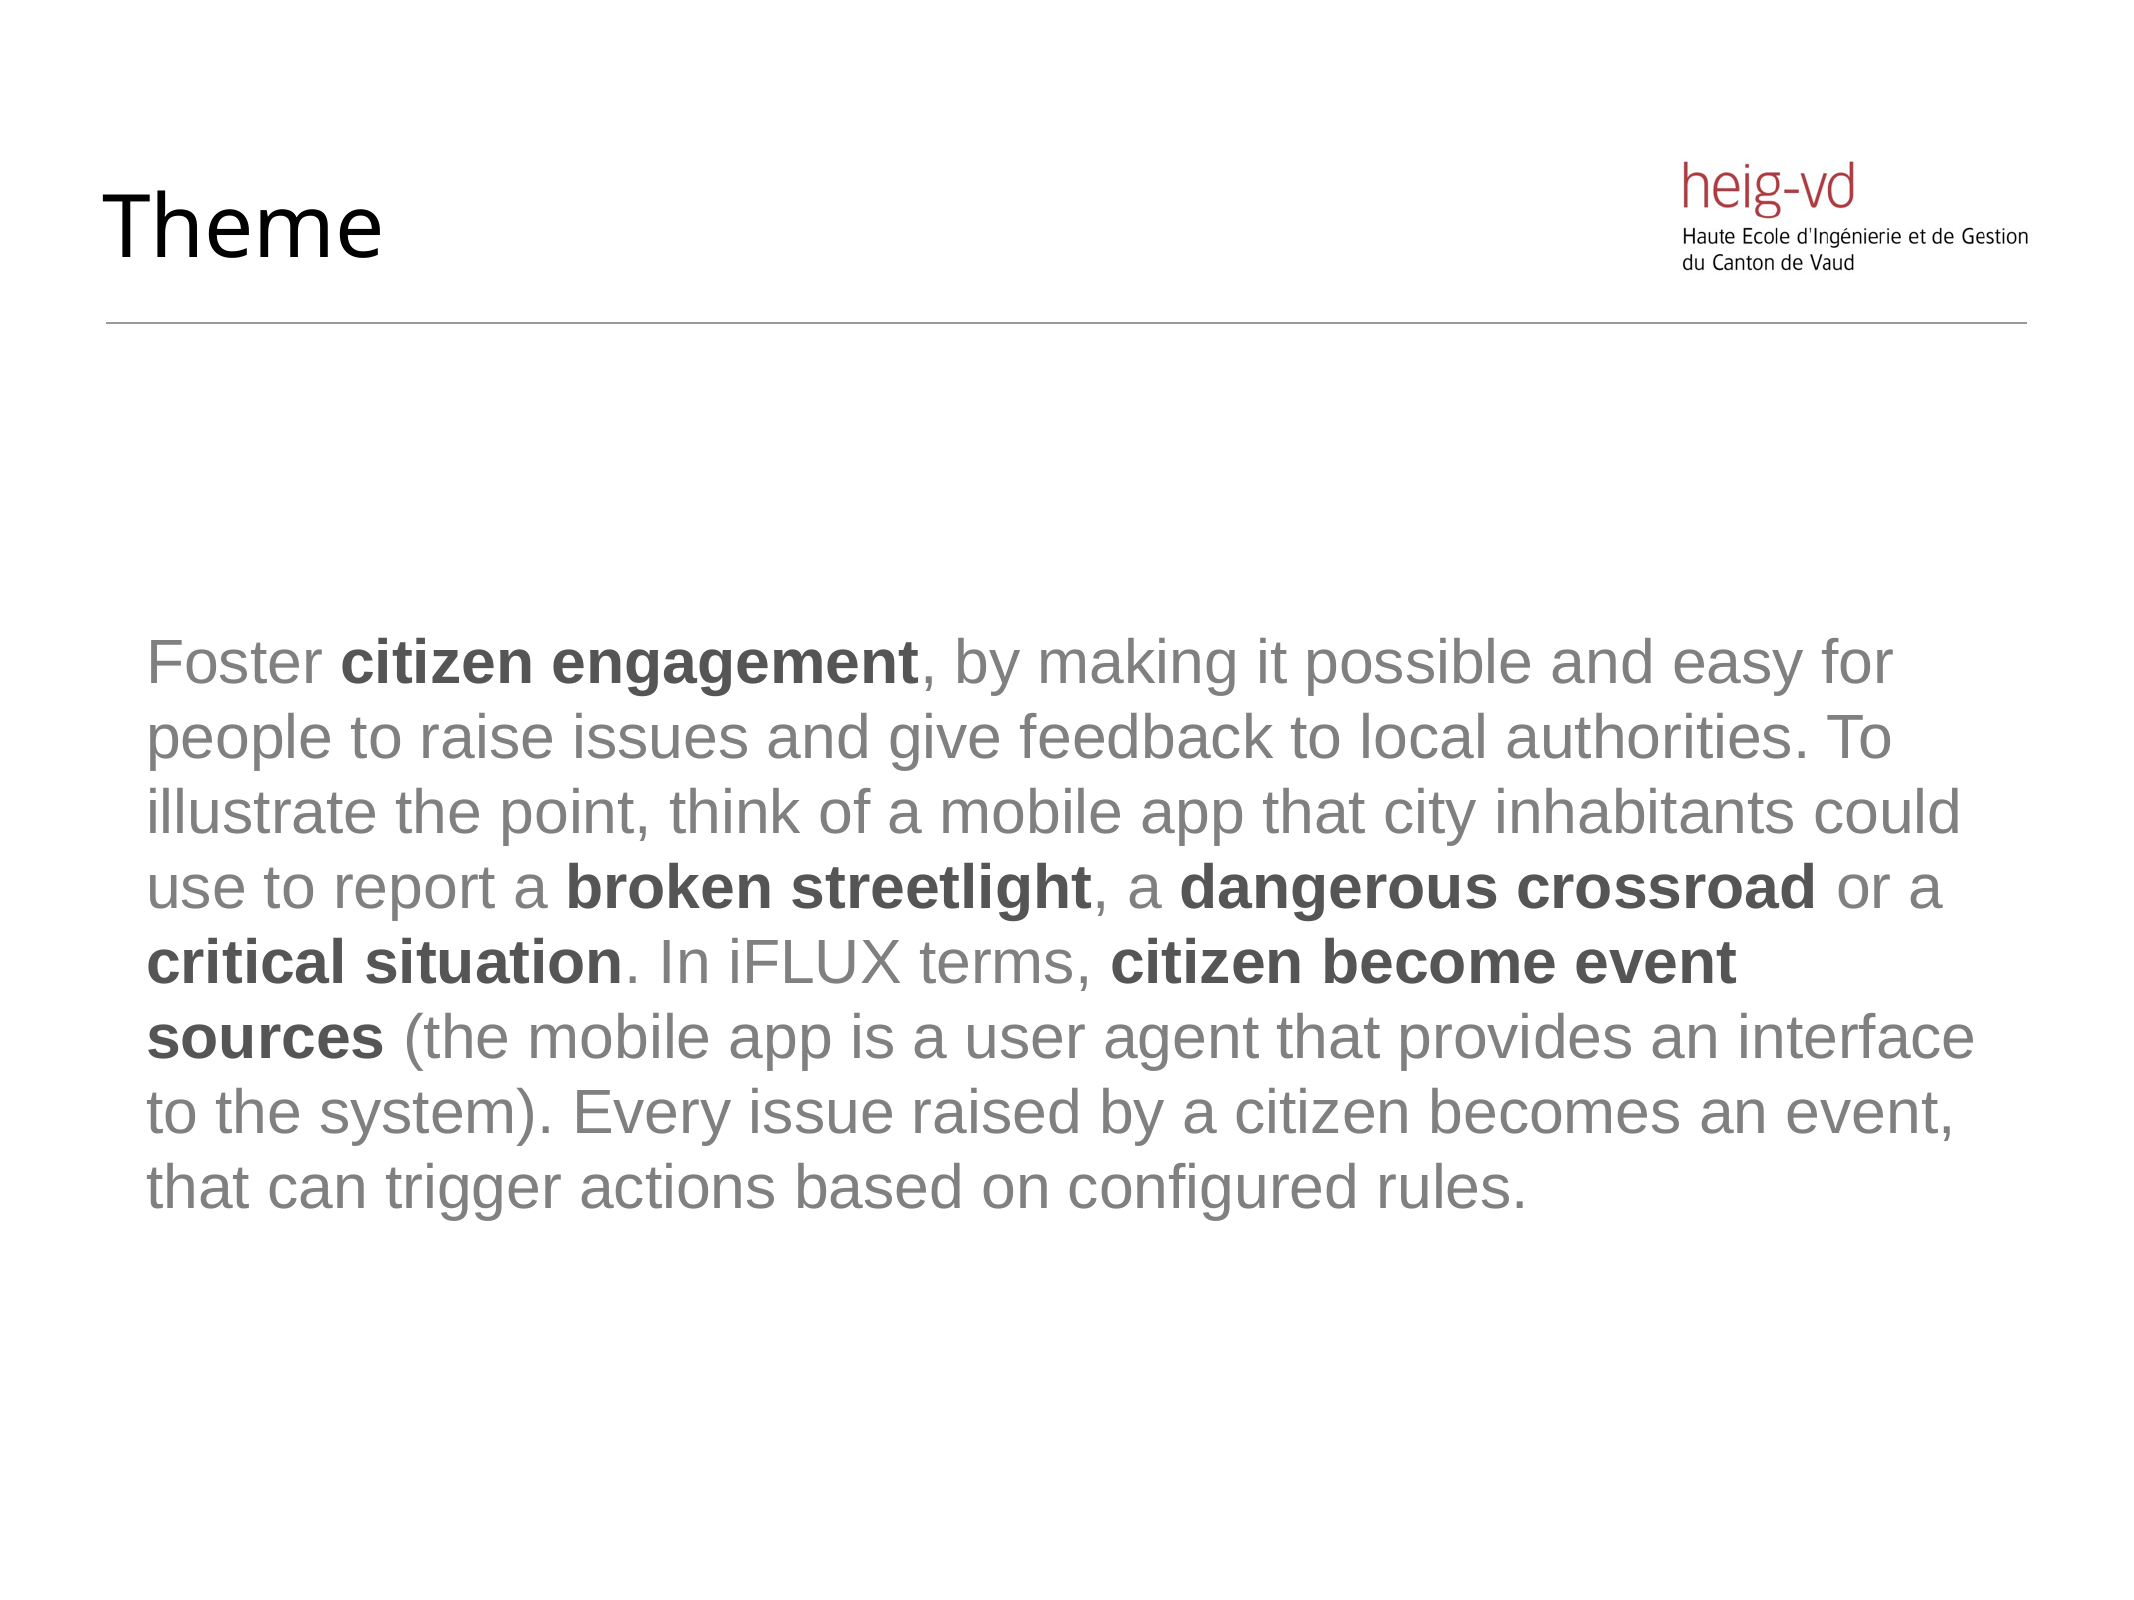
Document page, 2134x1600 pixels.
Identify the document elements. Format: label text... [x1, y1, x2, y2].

text_box Foster citizen engagement, by making it possible and easy for people to raise issues and give feedback to local authorities. To illustrate the point, think of a mobile app that city inhabitants could use to report a broken streetlight, a dangerous crossroad or a critical situation. In iFLUX terms, citizen become event sources (the mobile app is a user agent that provides an interface to the system). Every issue raised by a citizen becomes an event, that can trigger actions based on configured rules. [137, 612, 1996, 1229]
title Theme [93, 54, 2040, 284]
